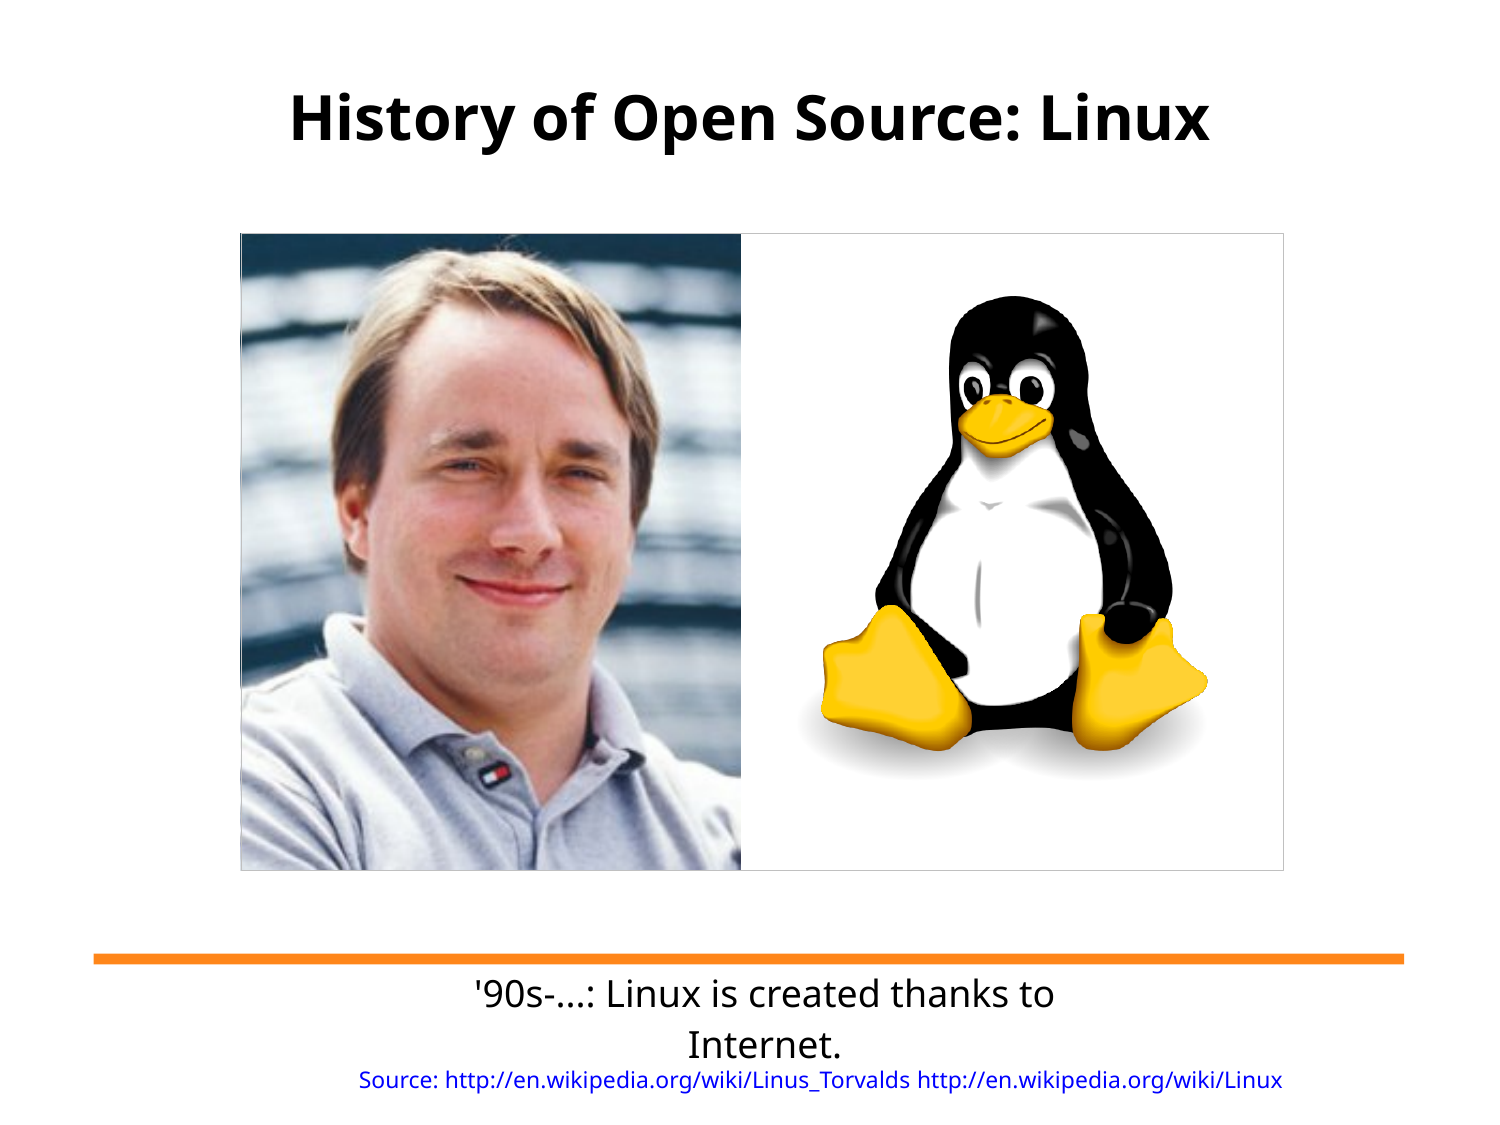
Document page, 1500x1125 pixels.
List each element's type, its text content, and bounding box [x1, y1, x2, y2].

picture [0, 0, 1500, 1125]
text_box '90s-...: Linux is created thanks to Internet. [382, 960, 1148, 1020]
title History of Open Source: Linux [75, 44, 1426, 188]
text_box Source: http://en.wikipedia.org/wiki/Linus_Torvalds http://en.wikipedia.org/wiki/Linux [343, 1056, 1157, 1098]
